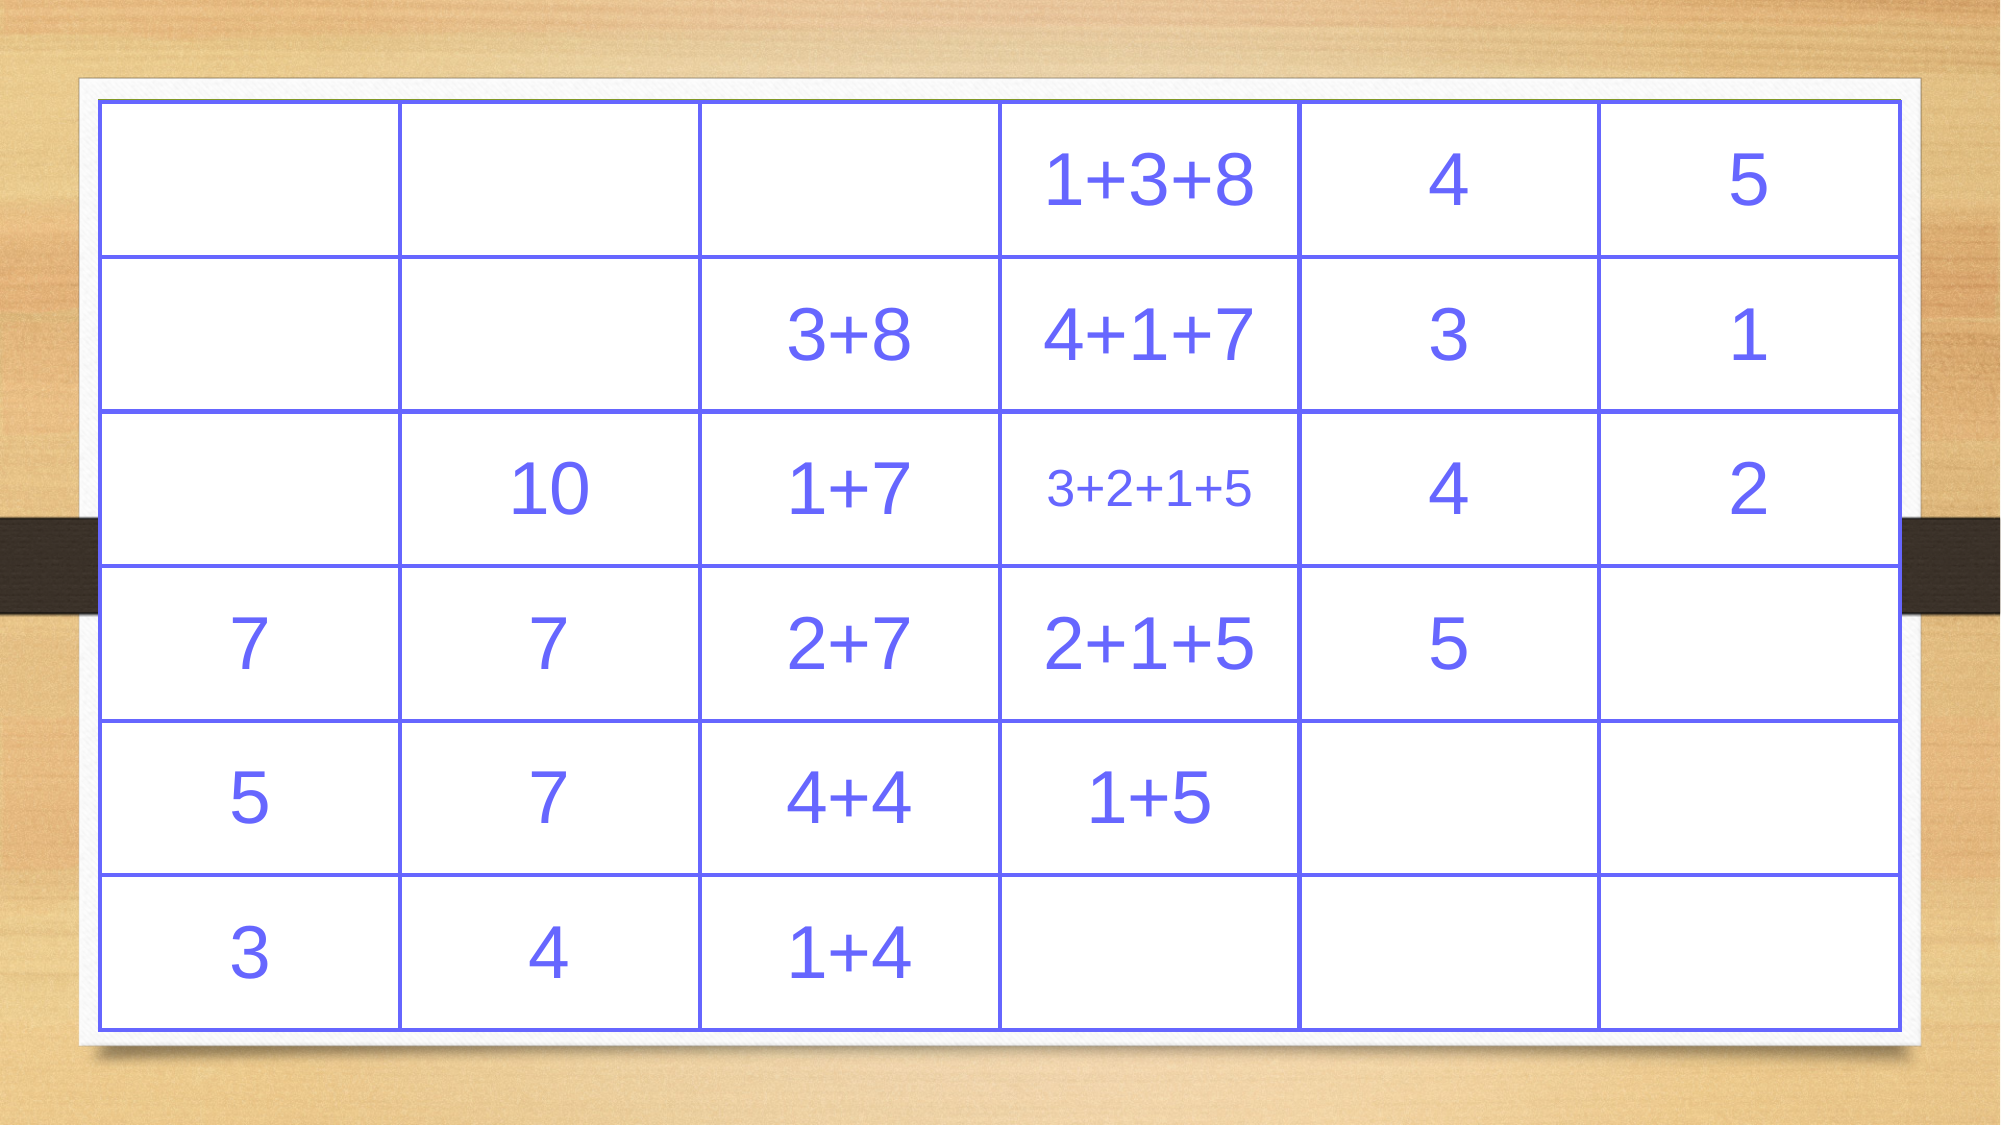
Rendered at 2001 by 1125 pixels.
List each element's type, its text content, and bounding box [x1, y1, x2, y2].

table_cell 3 [102, 877, 398, 1028]
table_cell [102, 259, 398, 409]
picture [0, 0, 2001, 1125]
table_cell 2 [1601, 414, 1898, 564]
table_header 1+3+8 [1002, 104, 1297, 255]
table_header 5 [1601, 104, 1898, 255]
table_cell [1302, 723, 1597, 873]
table_cell 1 [1601, 259, 1898, 409]
table_cell 2+1+5 [1002, 568, 1297, 719]
table_cell 10 [402, 414, 698, 564]
table_cell 7 [402, 723, 698, 873]
table_cell 5 [1302, 568, 1597, 719]
table_cell 4+4 [702, 723, 998, 873]
table_header [402, 104, 698, 255]
table_cell [102, 414, 398, 564]
table_cell 4 [1302, 414, 1597, 564]
table_header 4 [1302, 104, 1597, 255]
table_cell 4+1+7 [1002, 259, 1297, 409]
table_cell 1+5 [1002, 723, 1297, 873]
table_cell 5 [102, 723, 398, 873]
table_cell [1601, 568, 1898, 719]
table_cell [1601, 723, 1898, 873]
table_cell [402, 259, 698, 409]
table_cell 1+4 [702, 877, 998, 1028]
table_cell 1+7 [702, 414, 998, 564]
table_cell 2+7 [702, 568, 998, 719]
table_cell 7 [402, 568, 698, 719]
table_cell [1601, 877, 1898, 1028]
table_cell 3+2+1+5 [1002, 414, 1297, 564]
table_cell 3+8 [702, 259, 998, 409]
table_header [102, 104, 398, 255]
table_header [702, 104, 998, 255]
table_cell 4 [402, 877, 698, 1028]
table_cell [1302, 877, 1597, 1028]
table_cell [1002, 877, 1297, 1028]
table_cell 3 [1302, 259, 1597, 409]
table_cell 7 [102, 568, 398, 719]
